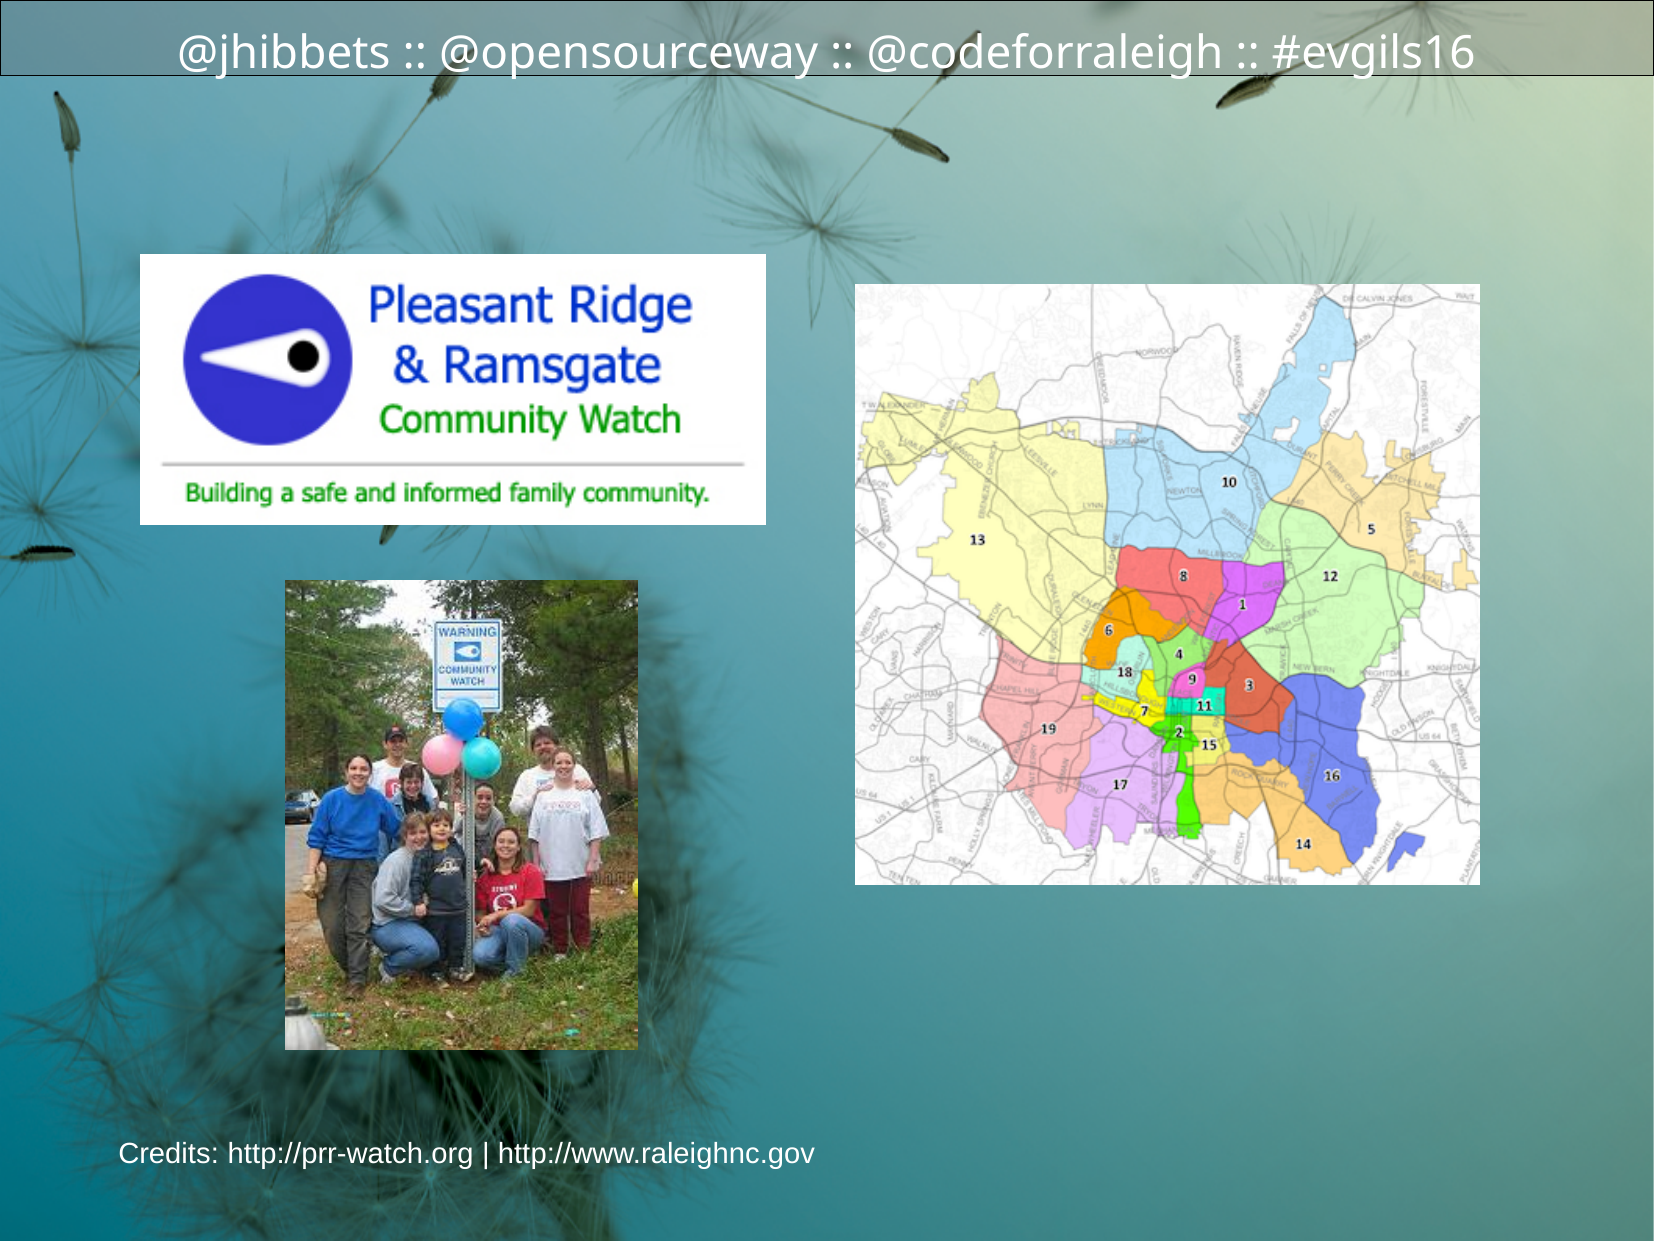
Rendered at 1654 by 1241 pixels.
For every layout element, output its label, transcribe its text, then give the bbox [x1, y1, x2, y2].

text_box Credits: http://prr-watch.org | http://www.raleighnc.gov [103, 1129, 841, 1178]
picture [0, 76, 1654, 1241]
